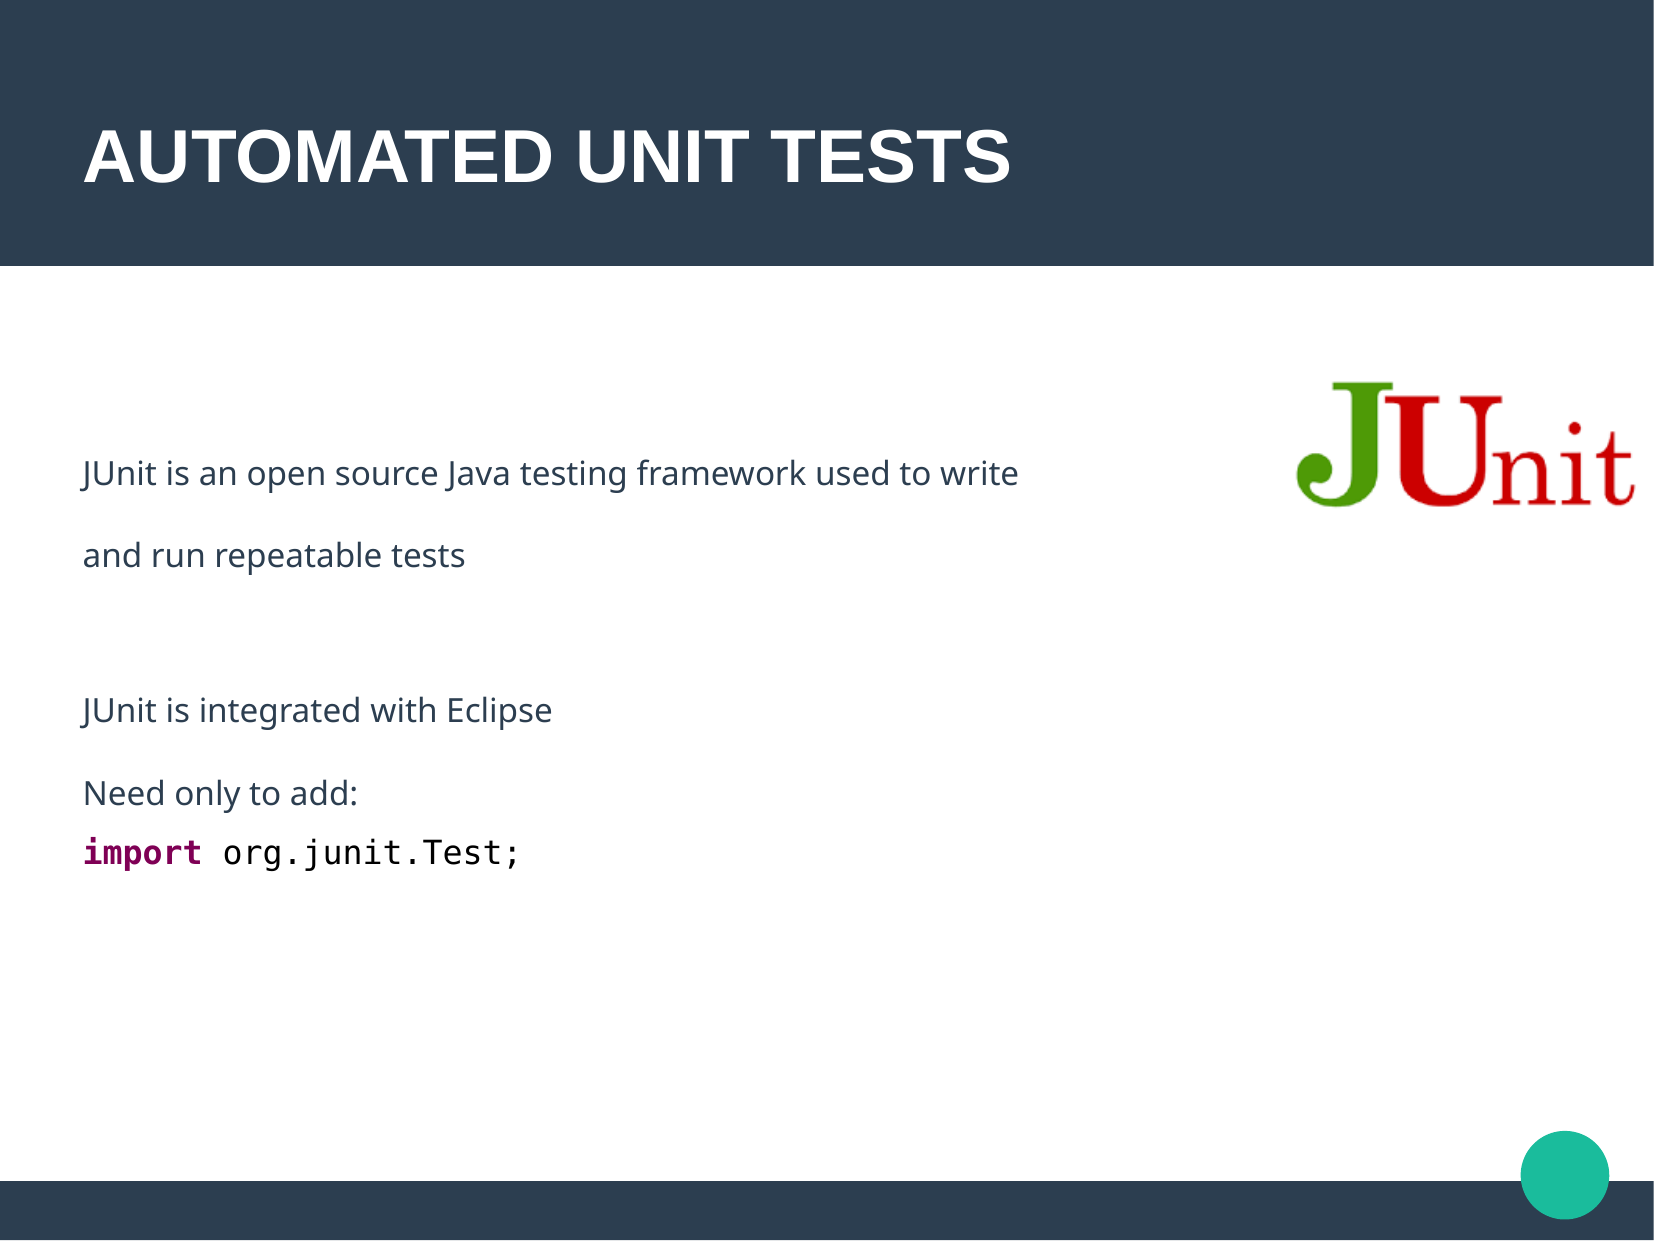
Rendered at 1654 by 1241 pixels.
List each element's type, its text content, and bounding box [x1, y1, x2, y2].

subtitle JUnit is an open source Java testing framework used to write and run repeatable tests JUnit is integrated with Eclipse Need only to add: import org.junit.Test; [82, 290, 1571, 1010]
picture [1290, 269, 1642, 621]
title AUTOMATED UNIT TESTS [82, 49, 1571, 257]
